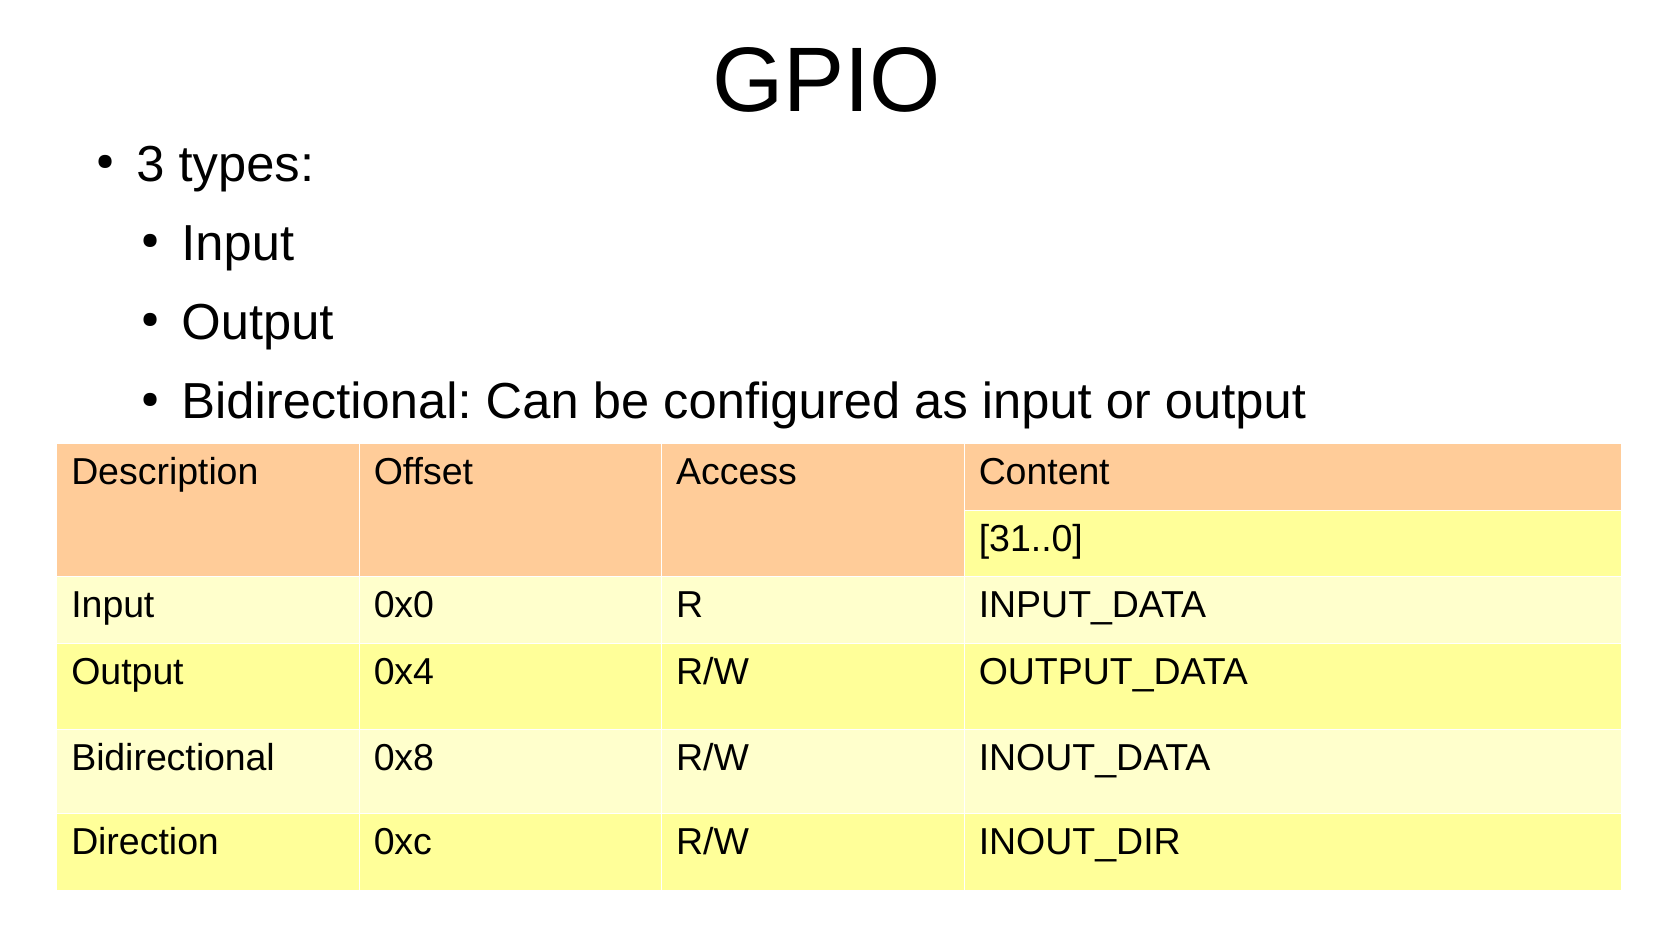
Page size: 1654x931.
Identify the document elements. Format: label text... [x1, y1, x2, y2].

table_cell R/W [662, 814, 964, 890]
table_cell INPUT_DATA [965, 577, 1621, 643]
list 3 types: Input Output Bidirectional: Can be configured as input or output [82, 134, 1571, 432]
table_header Content [965, 444, 1621, 510]
table_header Offset [360, 444, 661, 576]
title GPIO [82, 1, 1571, 134]
table_cell R [662, 577, 964, 643]
table_cell 0xc [360, 814, 661, 890]
table_cell Bidirectional [57, 730, 359, 813]
table_cell [31..0] [965, 511, 1621, 576]
table_cell Direction [57, 814, 359, 890]
table_cell OUTPUT_DATA [965, 644, 1621, 729]
table_cell INOUT_DIR [965, 814, 1621, 890]
table_cell 0x8 [360, 730, 661, 813]
table_cell R/W [662, 644, 964, 729]
table_header Description [57, 444, 359, 576]
table_cell Output [57, 644, 359, 729]
table_cell INOUT_DATA [965, 730, 1621, 813]
table_cell 0x4 [360, 644, 661, 729]
table_cell R/W [662, 730, 964, 813]
table_header Access [662, 444, 964, 576]
table_cell 0x0 [360, 577, 661, 643]
table_cell Input [57, 577, 359, 643]
